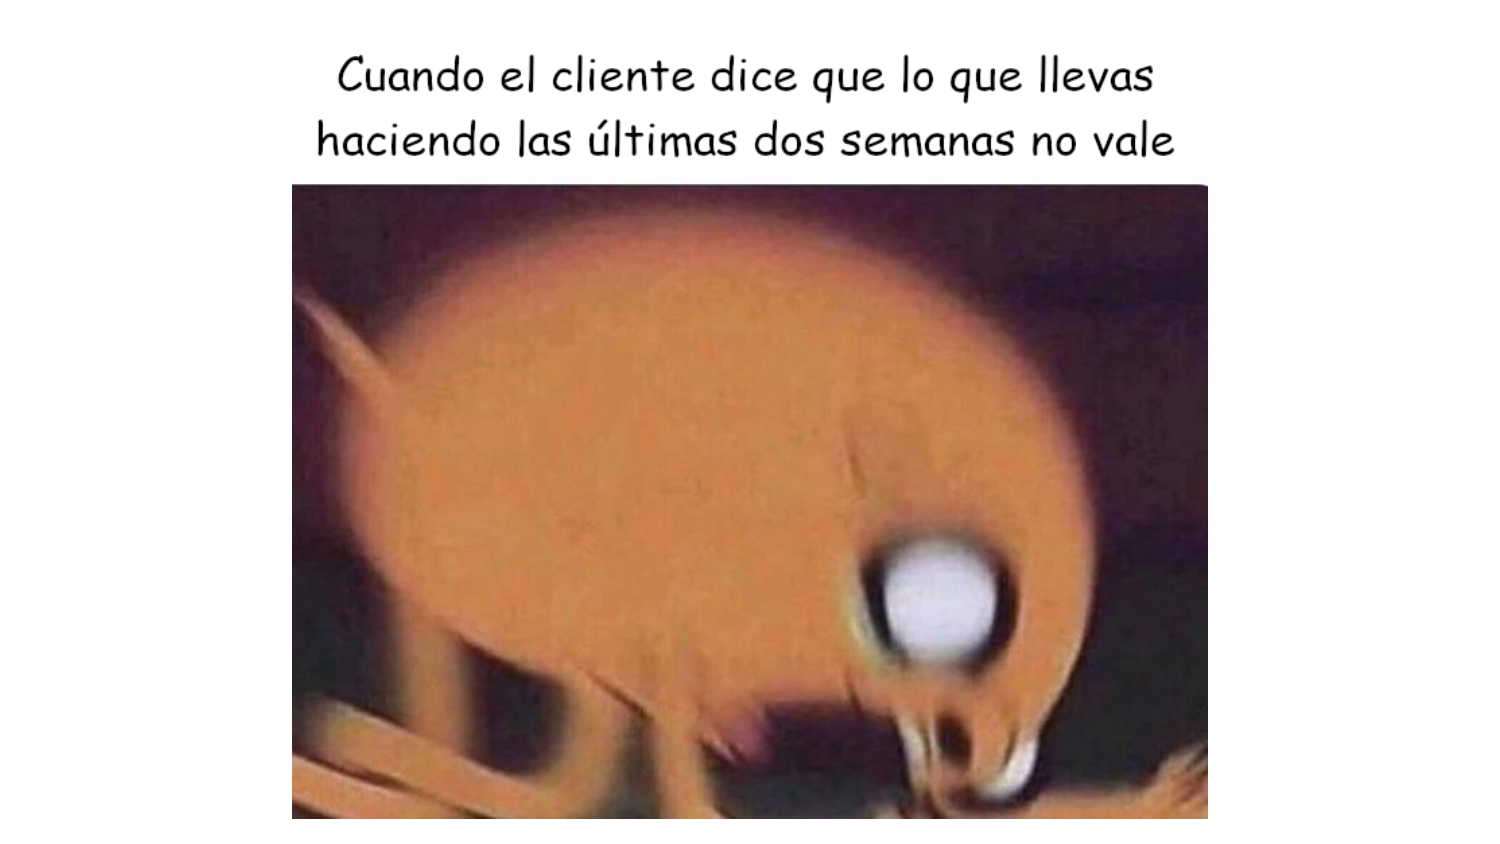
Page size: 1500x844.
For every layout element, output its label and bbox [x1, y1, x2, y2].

picture [292, 24, 1208, 819]
